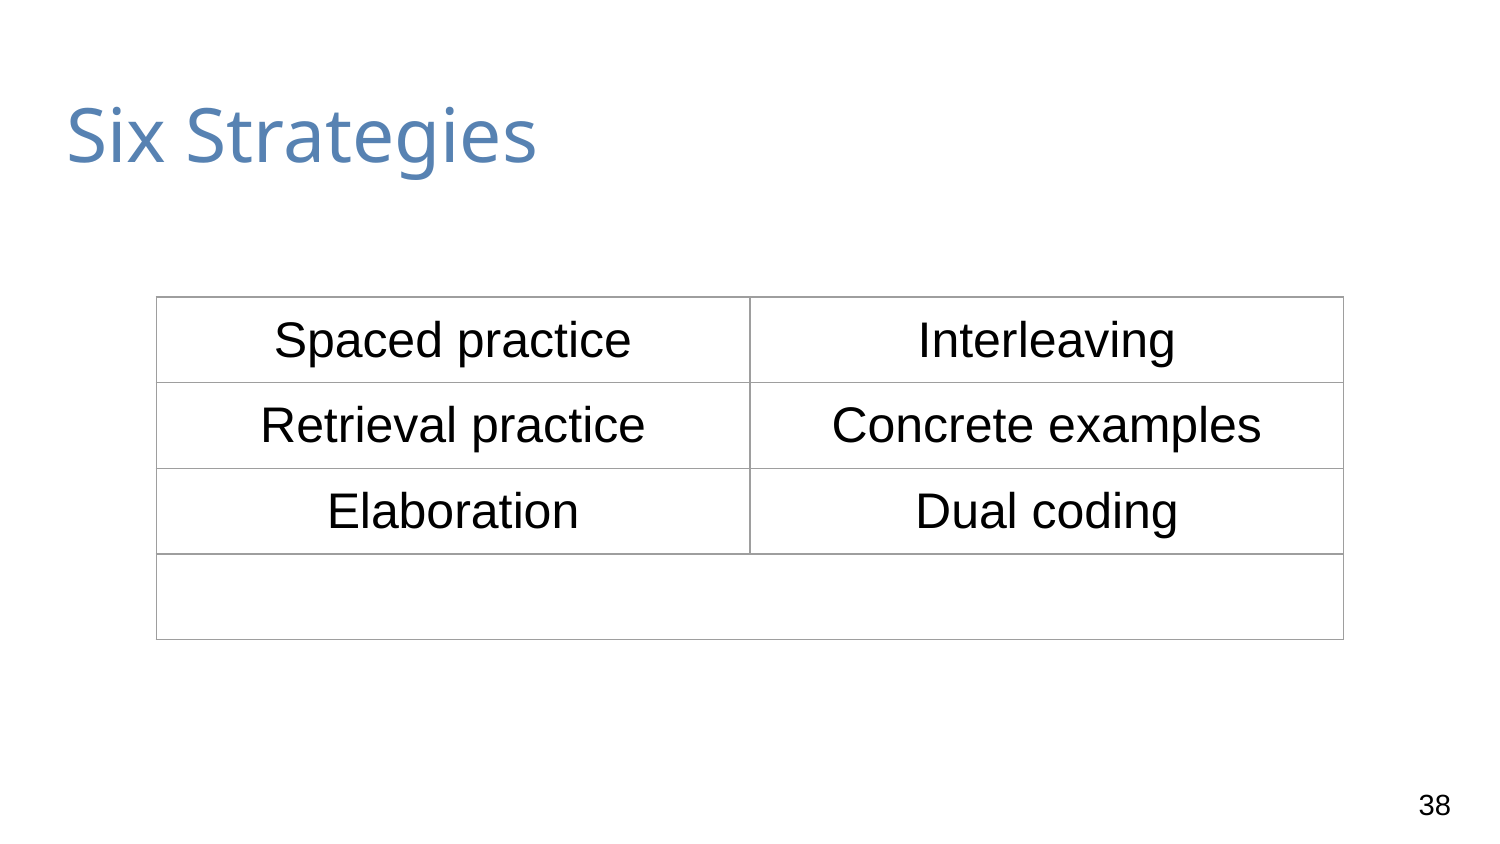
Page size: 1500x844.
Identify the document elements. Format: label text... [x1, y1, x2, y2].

table_header Interleaving [751, 298, 1343, 382]
title Six Strategies [51, 72, 1449, 189]
table_header Spaced practice [157, 298, 749, 382]
table_cell [157, 555, 1343, 639]
table_cell Elaboration [157, 469, 749, 553]
table_cell Retrieval practice [157, 383, 749, 468]
table_cell Dual coding [751, 469, 1343, 553]
table_cell Concrete examples [751, 383, 1343, 468]
